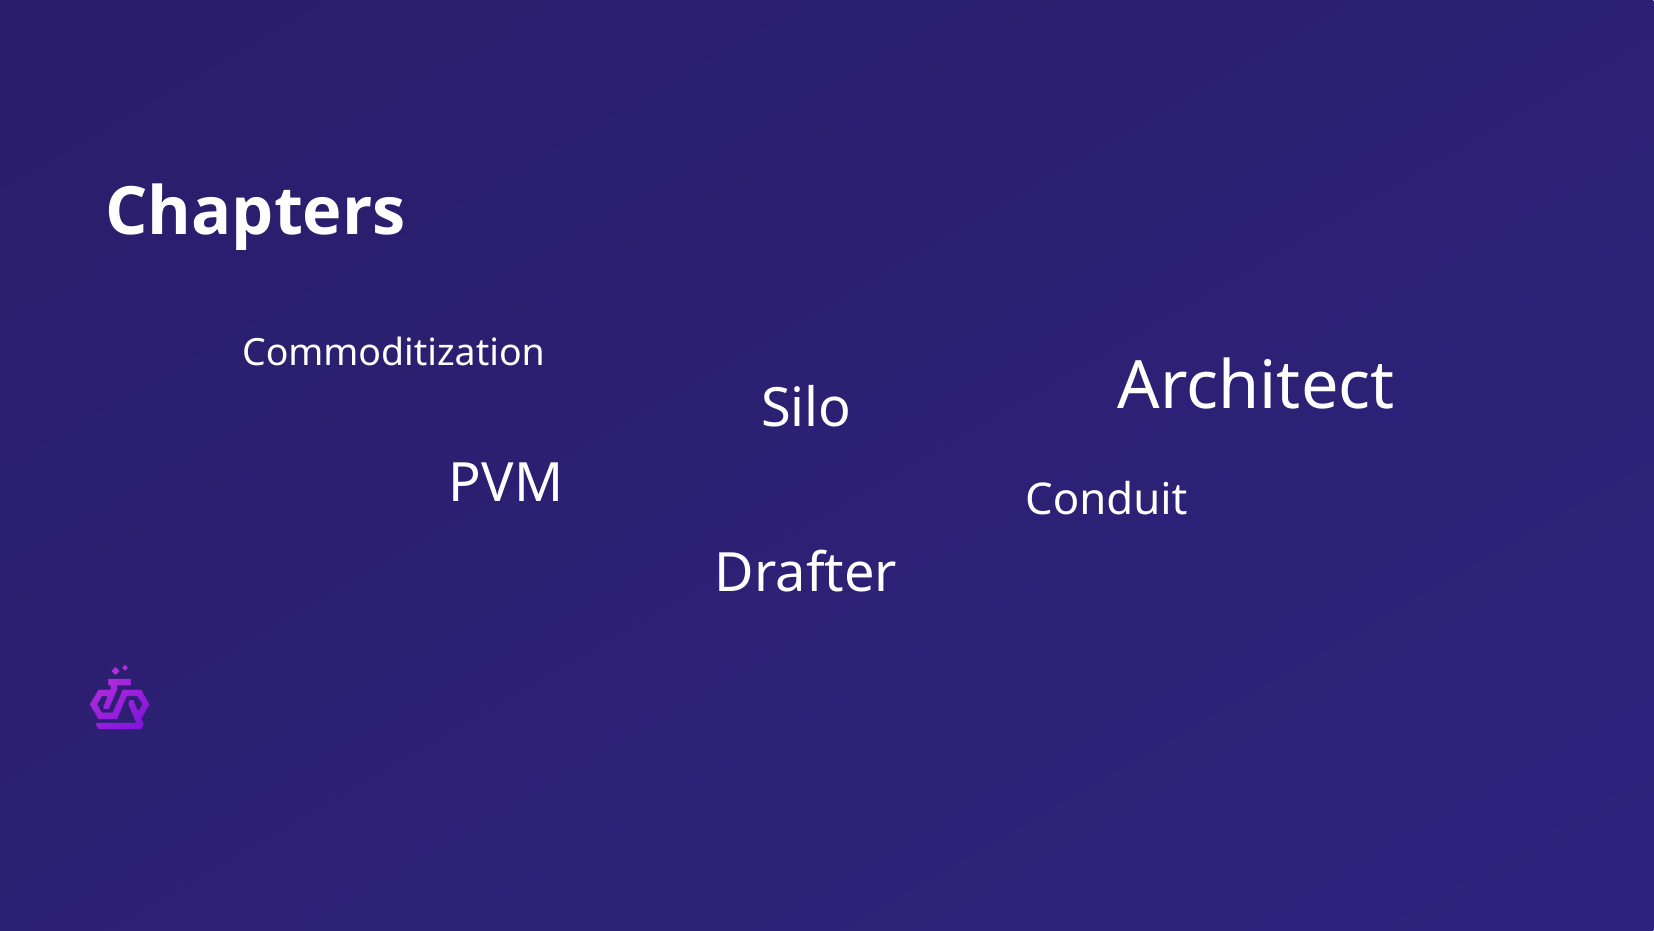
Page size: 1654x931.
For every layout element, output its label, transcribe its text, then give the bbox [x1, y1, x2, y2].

text_box Architect [1012, 334, 1501, 431]
title Chapters [0, 7, 782, 411]
picture [70, 643, 151, 755]
text_box Commoditization [150, 320, 638, 381]
text_box Silo [562, 364, 1051, 446]
text_box Conduit [862, 463, 1351, 532]
text_box PVM [262, 439, 751, 521]
text_box Drafter [562, 529, 1051, 611]
